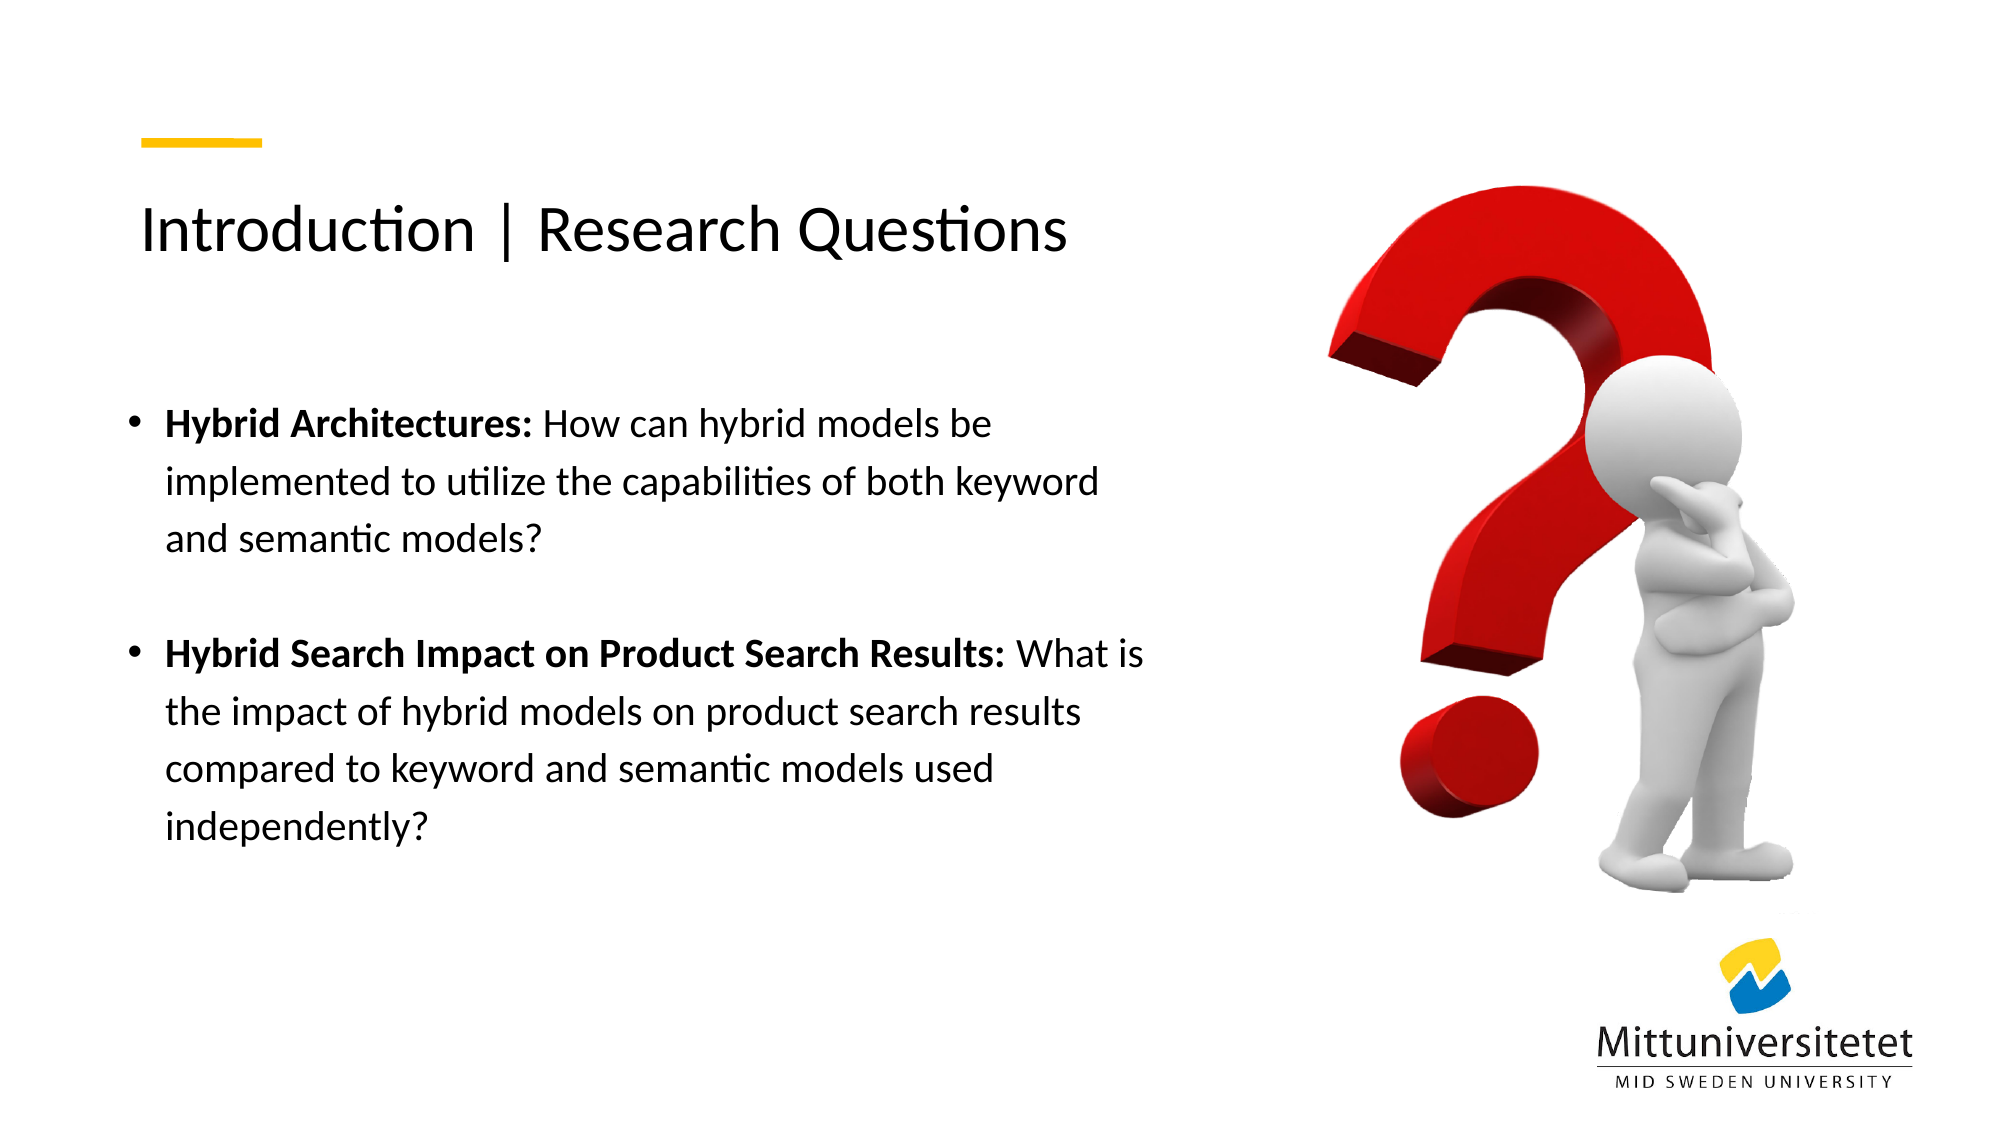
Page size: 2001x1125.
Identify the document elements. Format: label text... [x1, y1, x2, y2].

picture [1281, 169, 1840, 914]
list Hybrid Architectures: How can hybrid models be implemented to utilize the capabilities of both keyword and semantic models? Hybrid Search Impact on Product Search Results: What is the impact of hybrid models on product search results compared to keyword and semantic models used independently? [112, 330, 1180, 922]
title Introduction | Research Questions [124, 186, 1167, 330]
picture [1597, 938, 1913, 1088]
